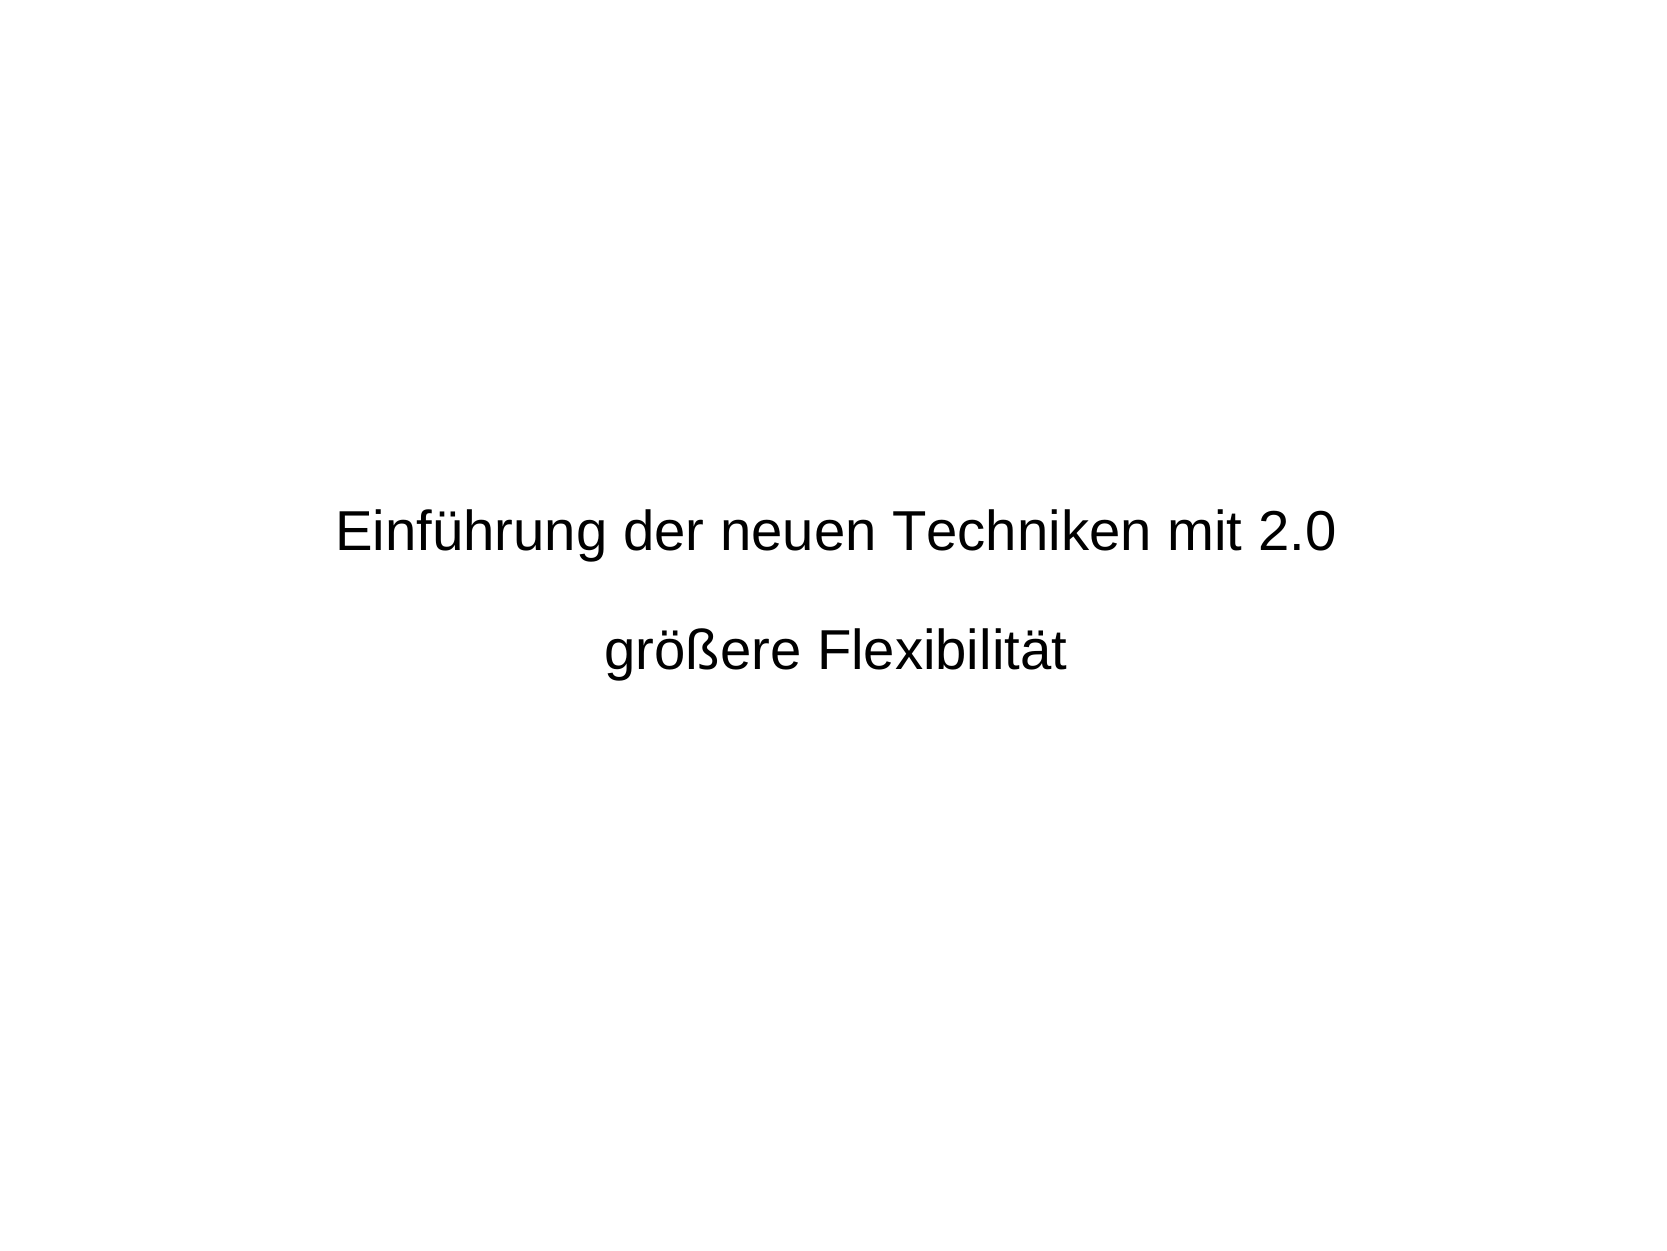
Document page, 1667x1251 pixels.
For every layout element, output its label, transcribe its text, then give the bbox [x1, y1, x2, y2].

subtitle Einführung der neuen Techniken mit 2.0 größere Flexibilität [0, 502, 1667, 864]
